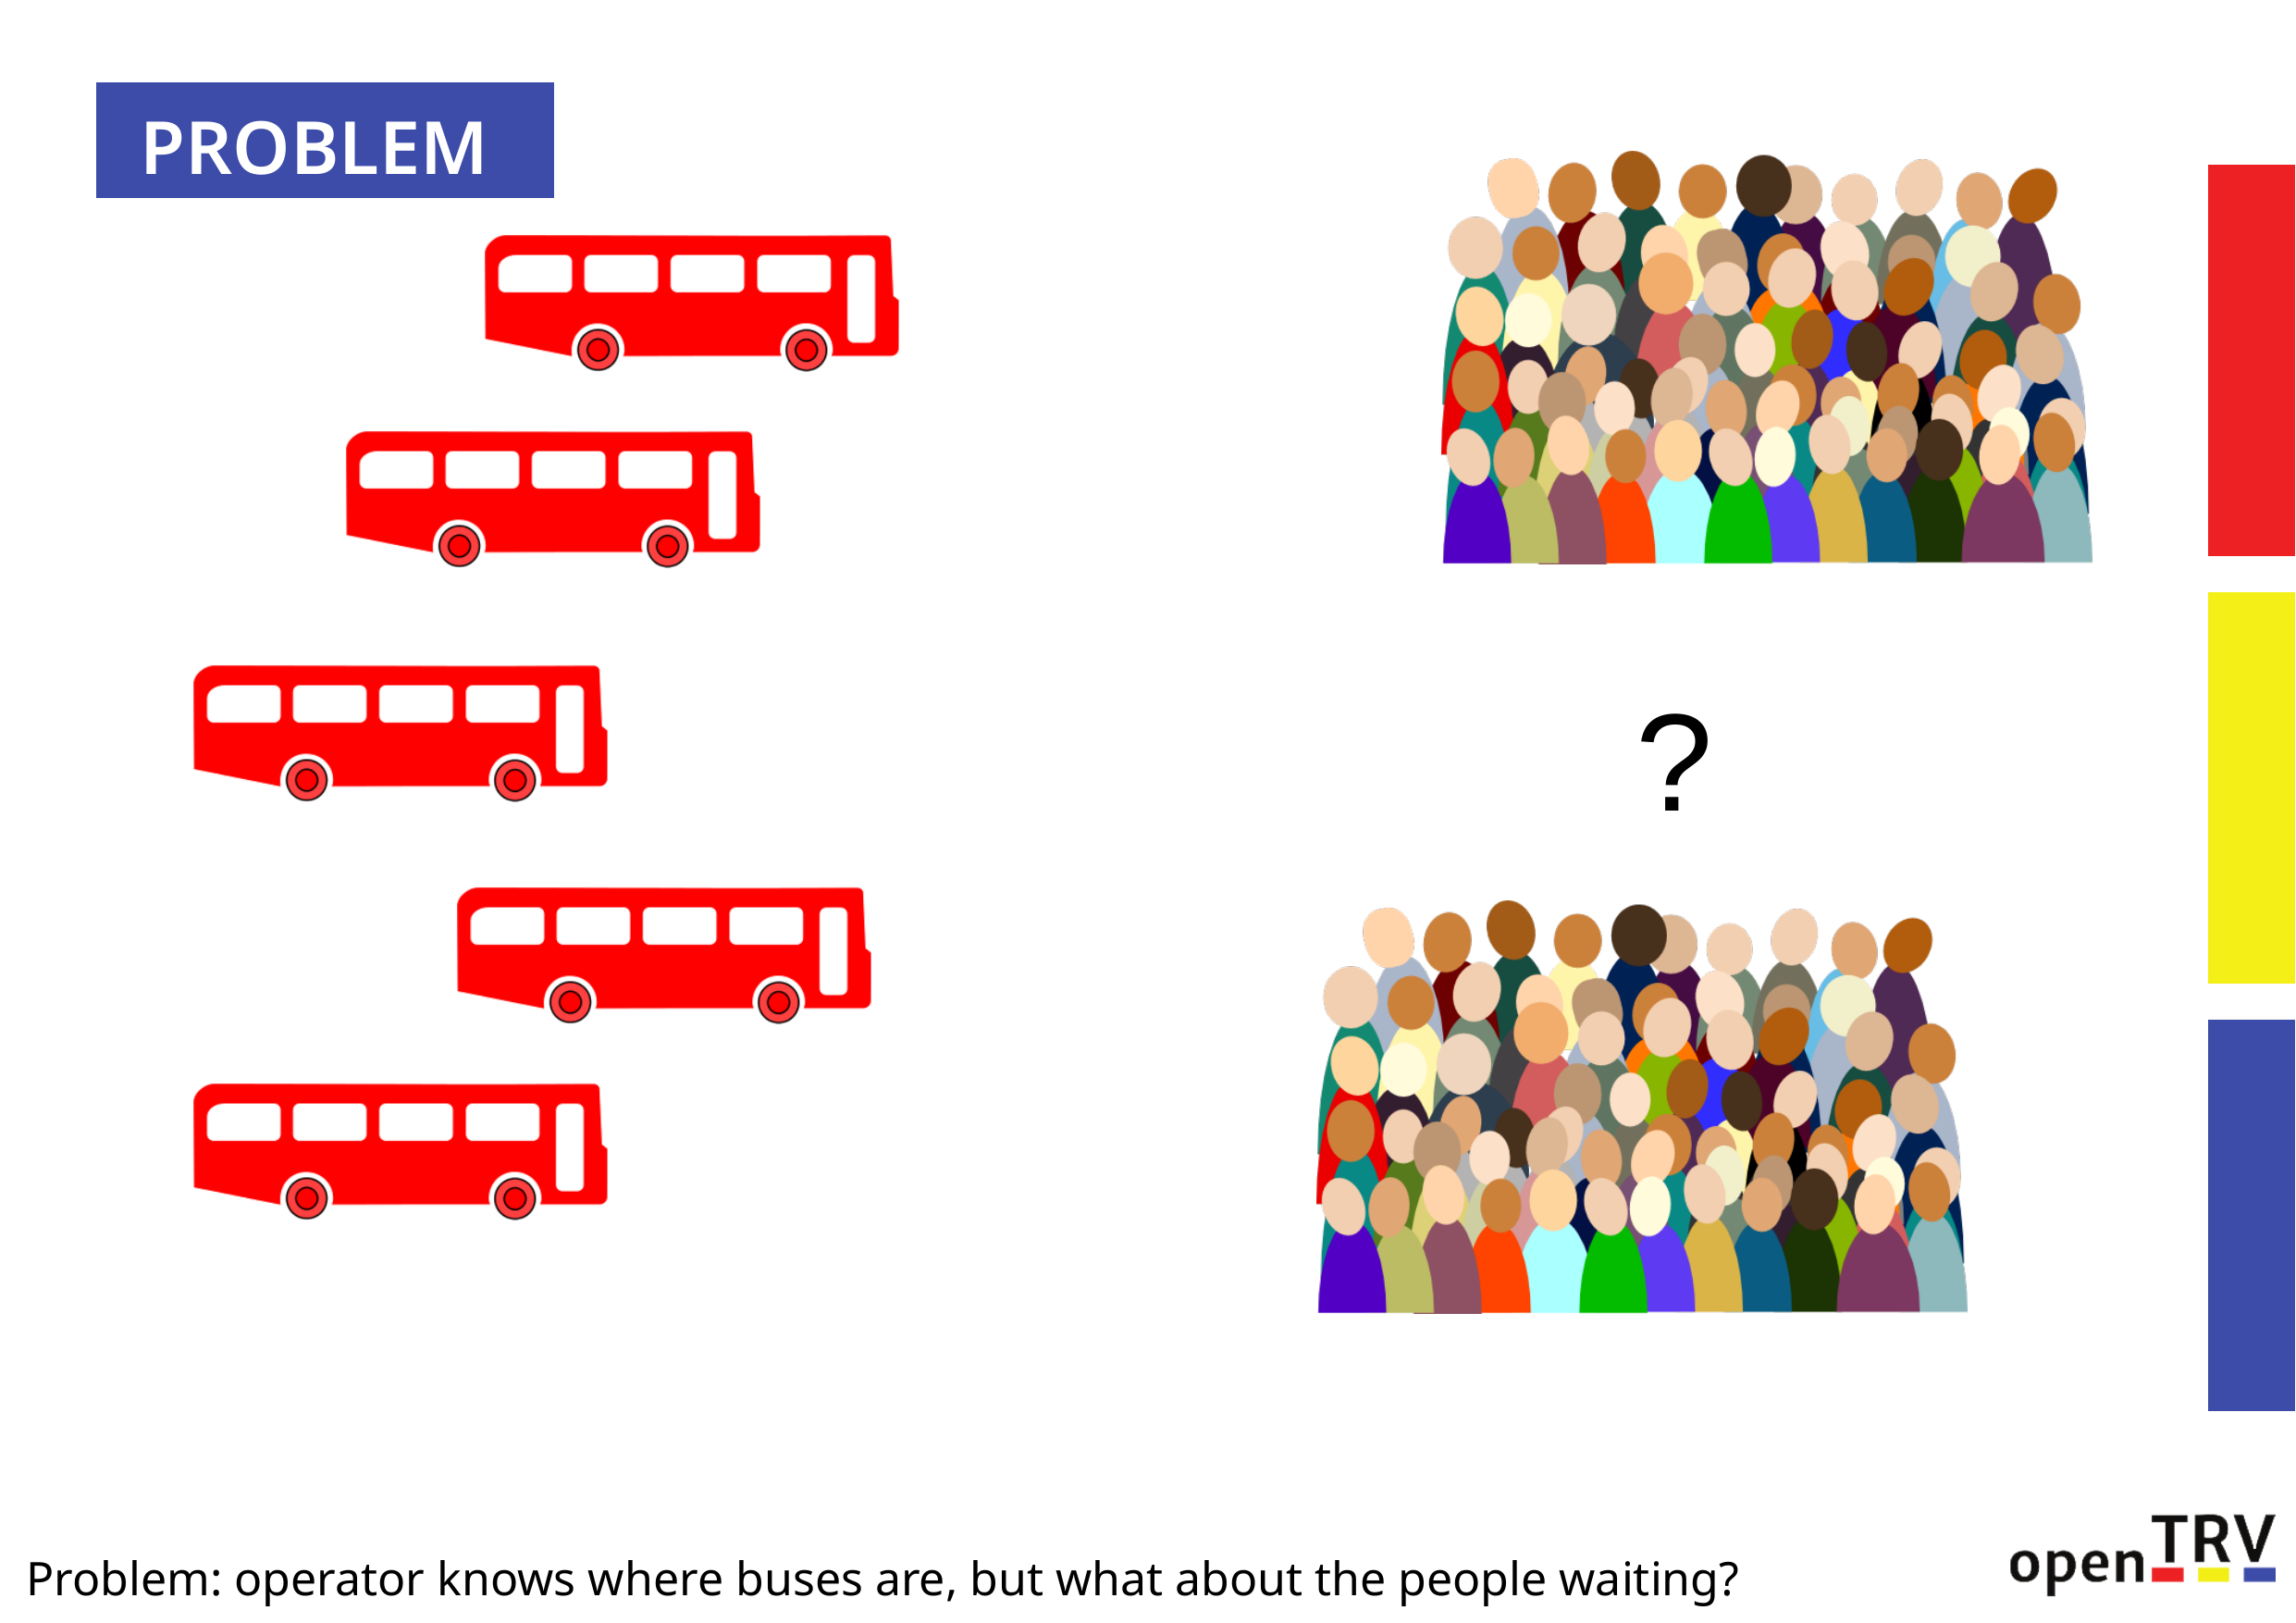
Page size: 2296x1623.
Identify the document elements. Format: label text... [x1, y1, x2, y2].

picture [1316, 900, 1968, 1314]
text_box [2208, 165, 2295, 556]
picture [345, 430, 762, 568]
picture [456, 886, 873, 1024]
picture [192, 664, 610, 802]
text_box ? [1622, 678, 1727, 848]
picture [1441, 151, 2092, 564]
picture [484, 234, 901, 372]
picture [2009, 1500, 2276, 1619]
text_box [2208, 592, 2295, 984]
text_box PROBLEM [140, 96, 693, 187]
text_box Problem: operator knows where buses are, but what about the people waiting? [12, 1539, 1974, 1605]
picture [192, 1083, 610, 1220]
text_box [2208, 1020, 2295, 1411]
text_box [96, 82, 554, 198]
